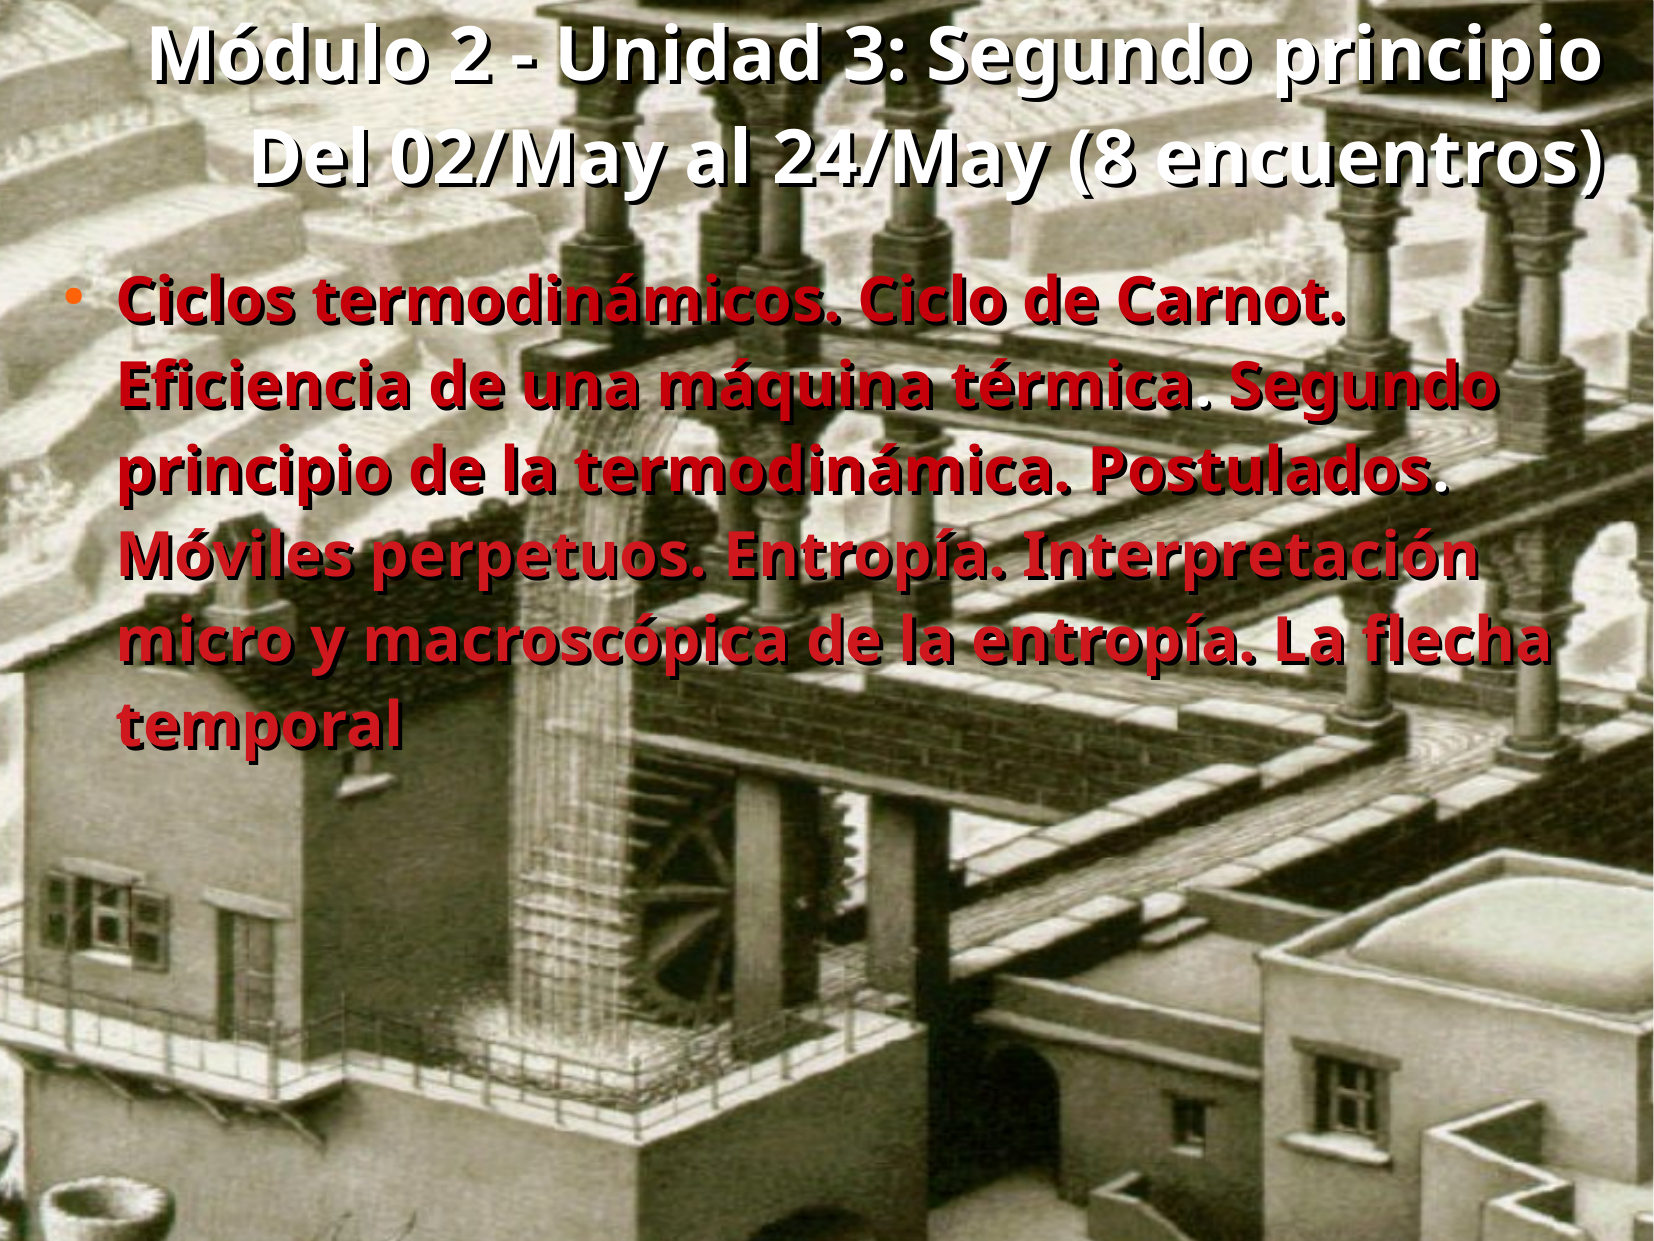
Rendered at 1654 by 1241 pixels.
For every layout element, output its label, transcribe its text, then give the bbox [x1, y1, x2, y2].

title Módulo 2 - Unidad 3: Segundo principio Del 02/May al 24/May (8 encuentros) [45, 11, 1606, 195]
list Ciclos termodinámicos. Ciclo de Carnot. Eficiencia de una máquina térmica. Segundo principio de la termodinámica. Postulados. Móviles perpetuos. Entropía. Interpretación micro y macroscópica de la entropía. La flecha temporal [45, 255, 1606, 1156]
picture [0, 0, 1654, 1241]
